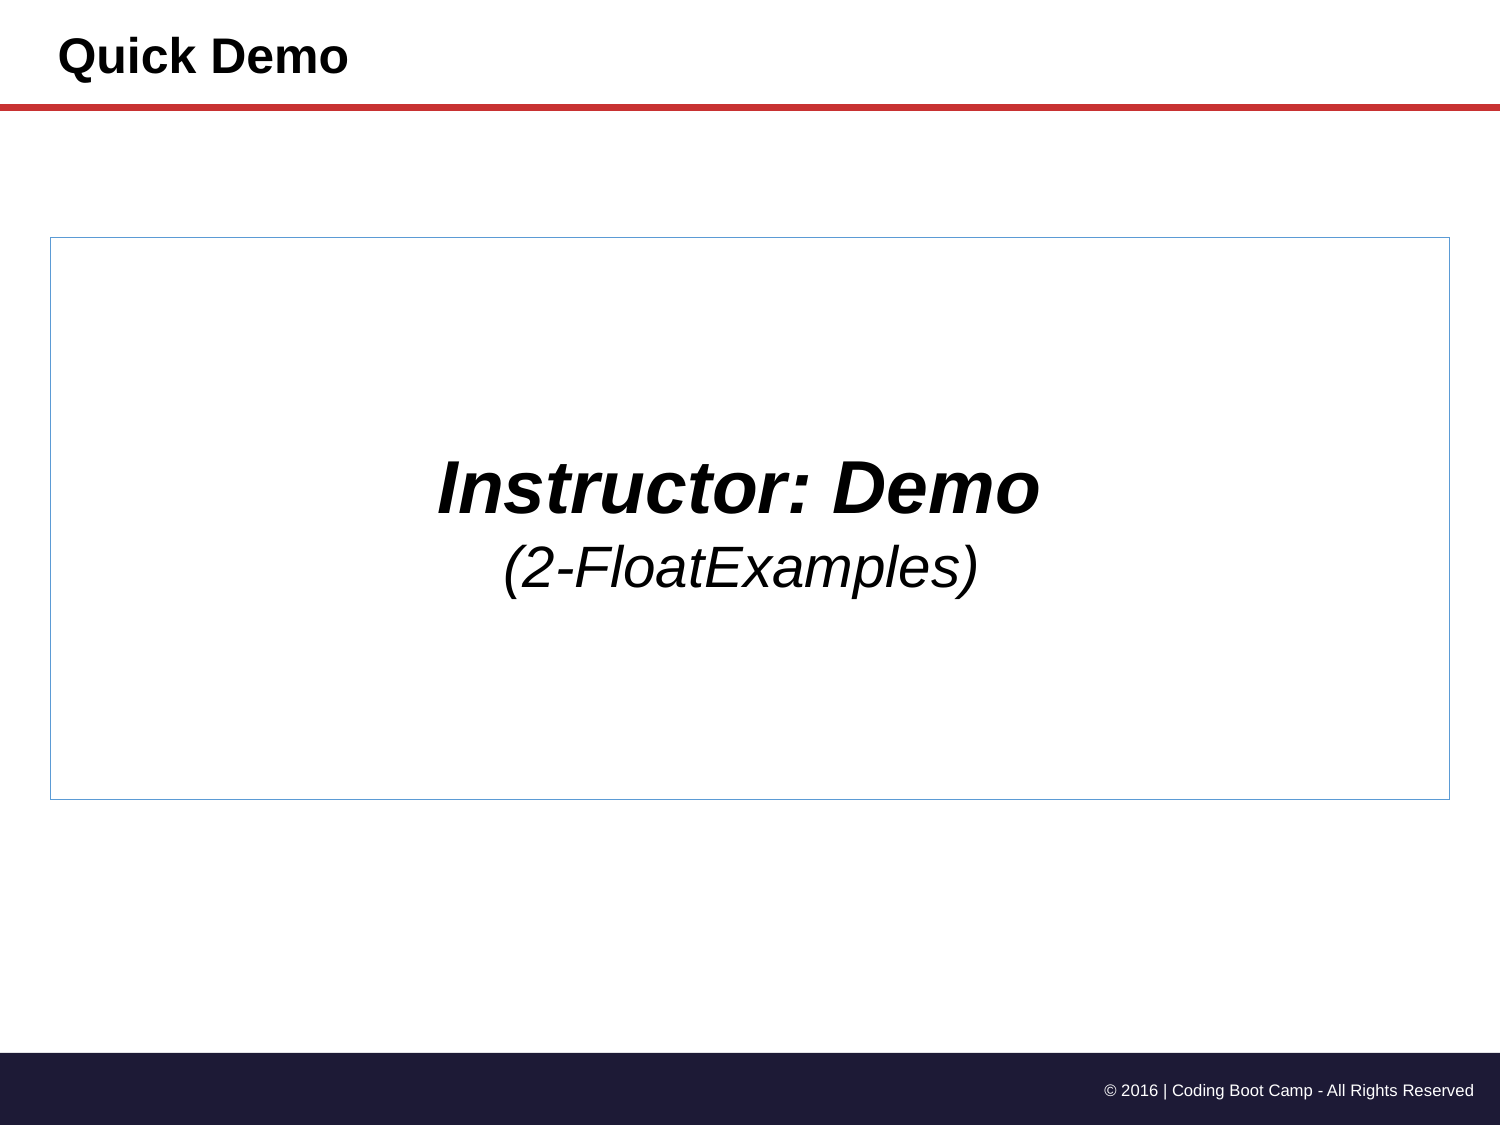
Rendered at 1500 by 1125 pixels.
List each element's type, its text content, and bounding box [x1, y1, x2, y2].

title Quick Demo [50, 0, 948, 108]
text_box Instructor: Demo (2-FloatExamples) [50, 237, 1450, 800]
